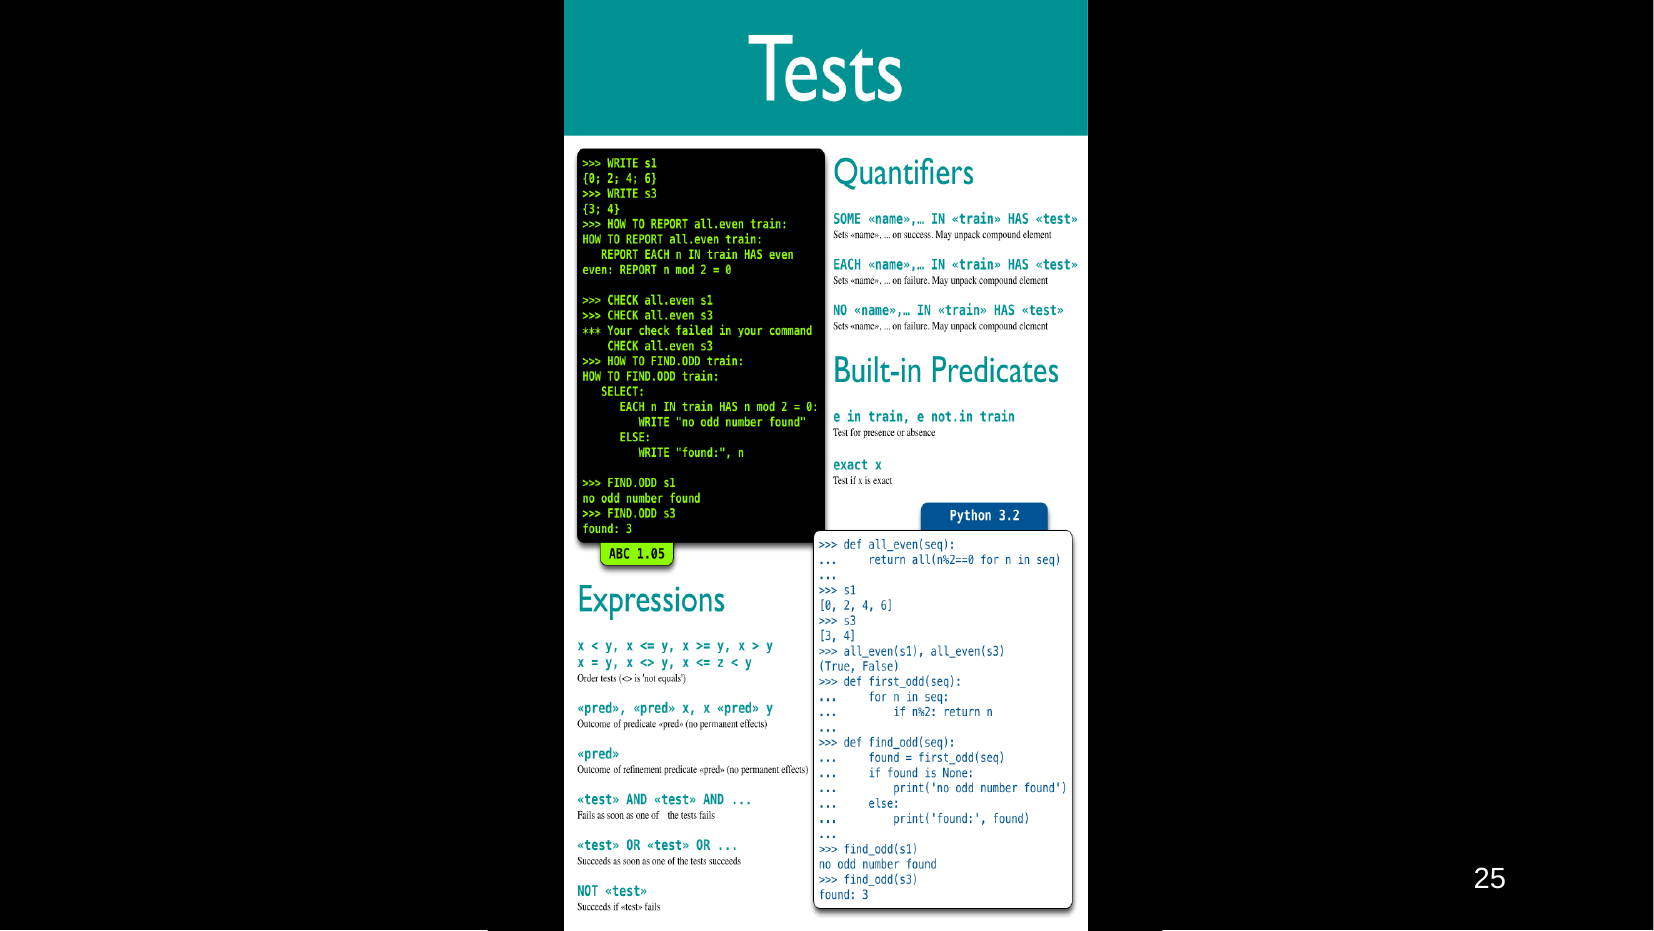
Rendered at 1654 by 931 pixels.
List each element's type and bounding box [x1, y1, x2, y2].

picture [487, 0, 1163, 931]
